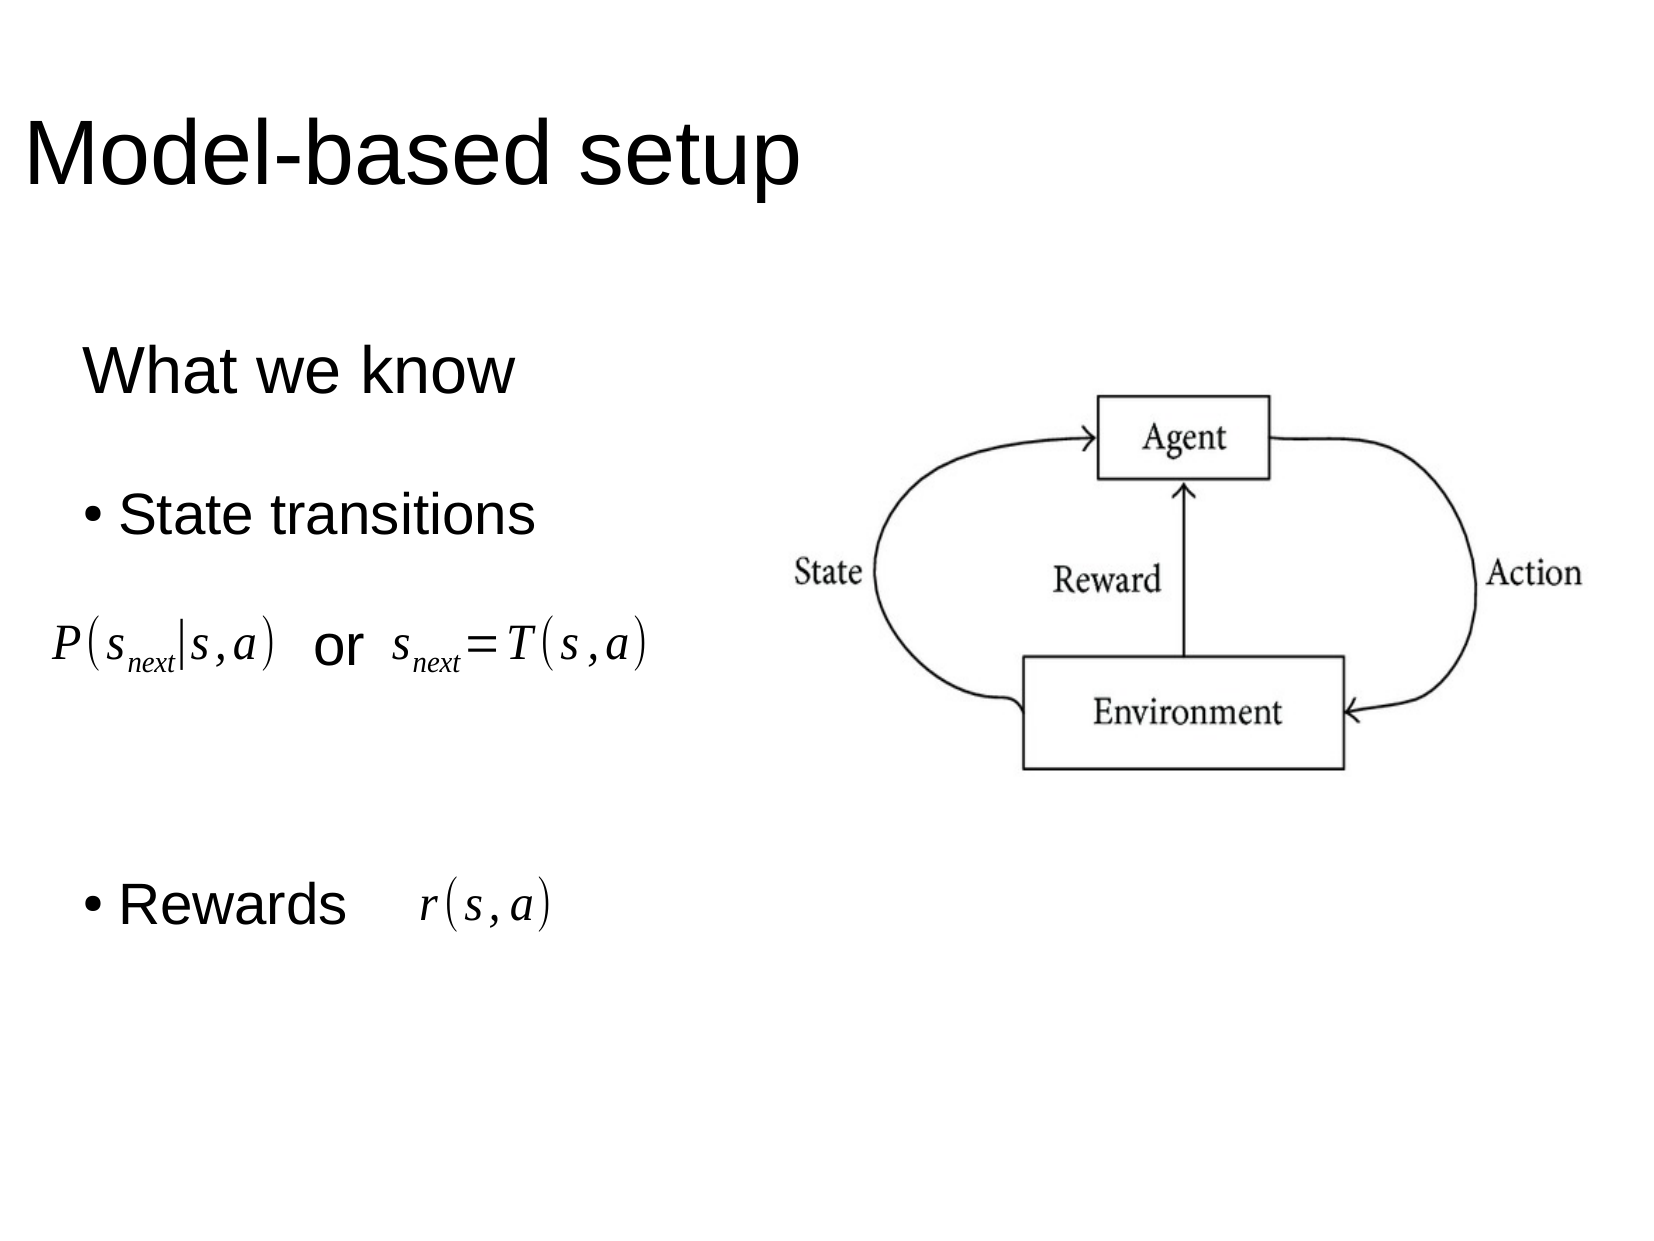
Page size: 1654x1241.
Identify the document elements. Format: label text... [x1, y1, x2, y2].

chart [379, 611, 660, 678]
chart [407, 873, 564, 935]
title Model-based setup [23, 49, 1512, 257]
chart [37, 611, 289, 678]
picture [766, 364, 1611, 802]
subtitle What we know State transitions or Rewards [82, 331, 826, 1134]
